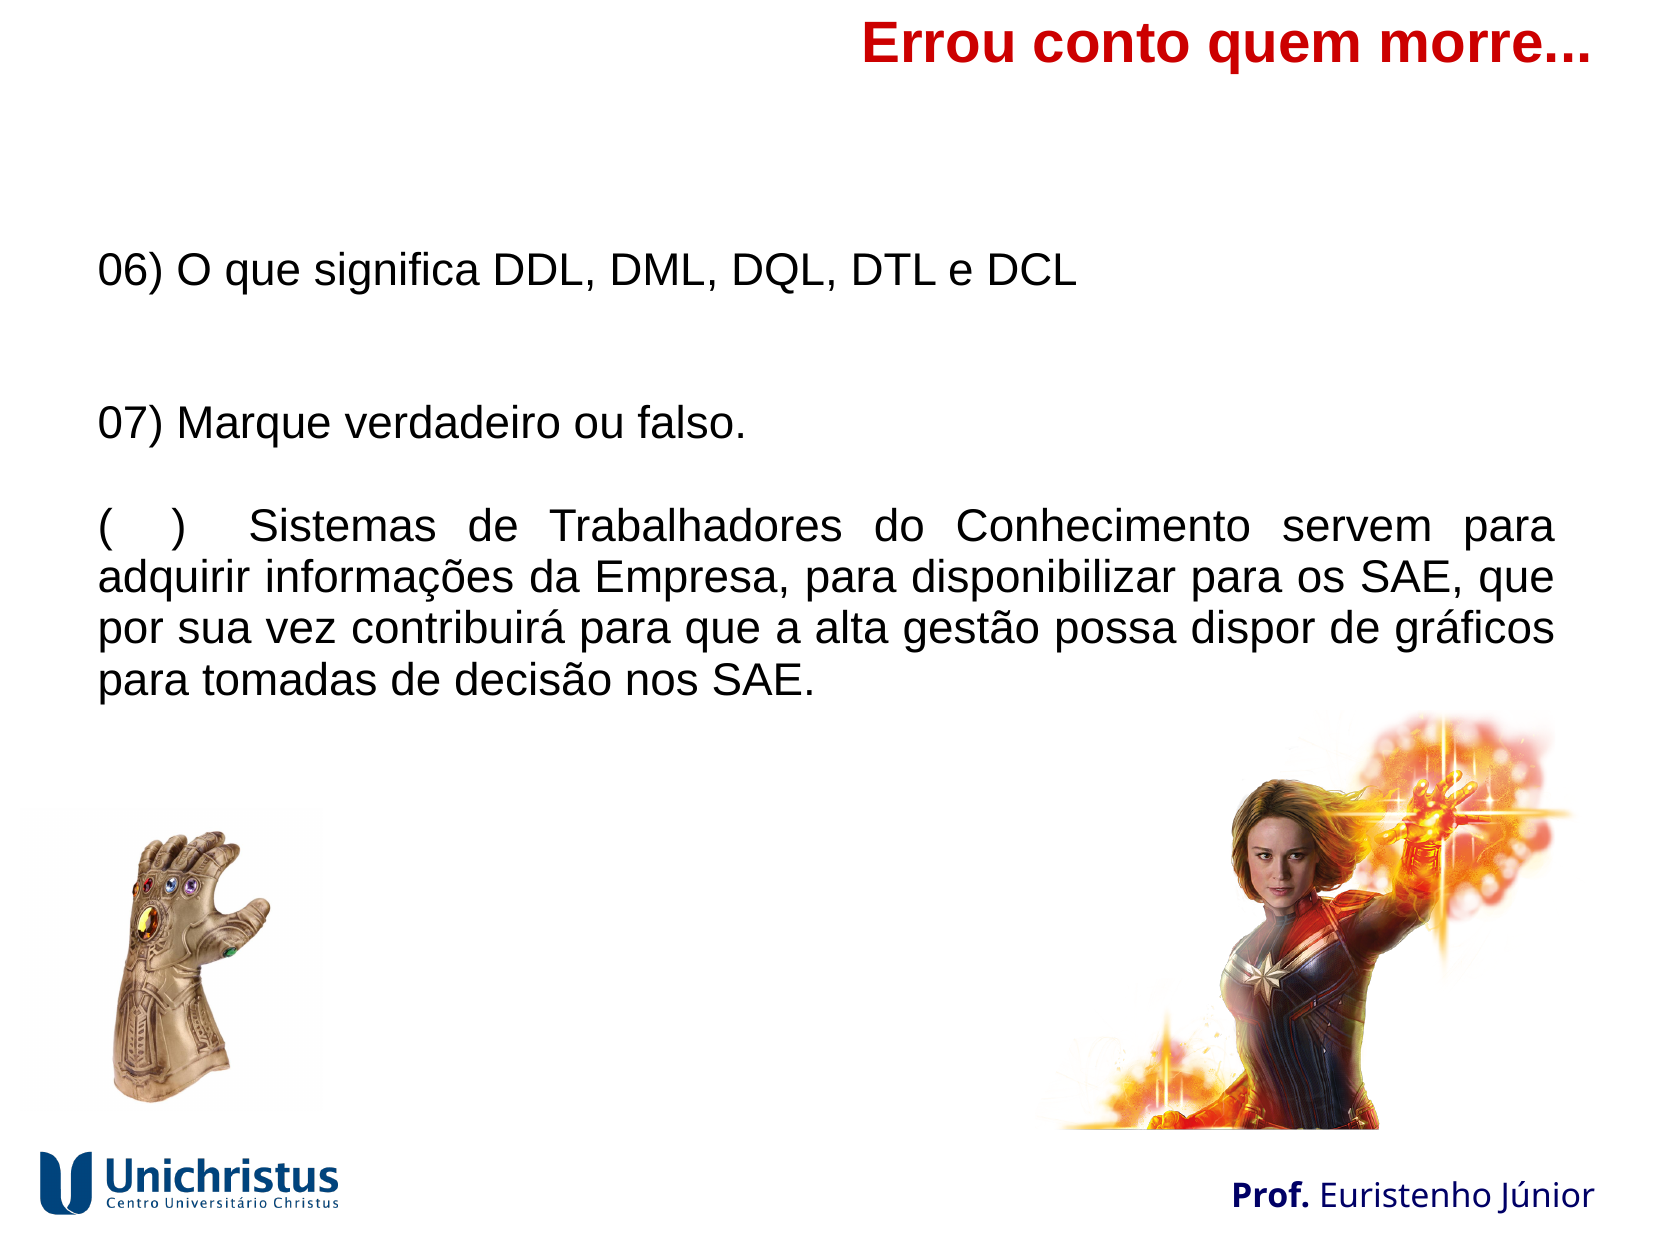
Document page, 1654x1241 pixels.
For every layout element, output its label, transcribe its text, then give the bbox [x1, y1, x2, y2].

picture [35, 1148, 343, 1217]
text_box Errou conto quem morre... [846, 2, 1654, 83]
text_box Prof. Euristenho Júnior [1216, 1163, 1654, 1224]
picture [20, 301, 1654, 1132]
text_box 06) O que significa DDL, DML, DQL, DTL e DCL 07) Marque verdadeiro ou falso. ( ) Sistemas de Trabalhadores do Conhecimento servem para adquirir informações da Empresa, para disponibilizar para os SAE, que por sua vez contribuirá para que a alta gestão possa dispor de gráficos para tomadas de decisão nos SAE. [82, 236, 1571, 713]
